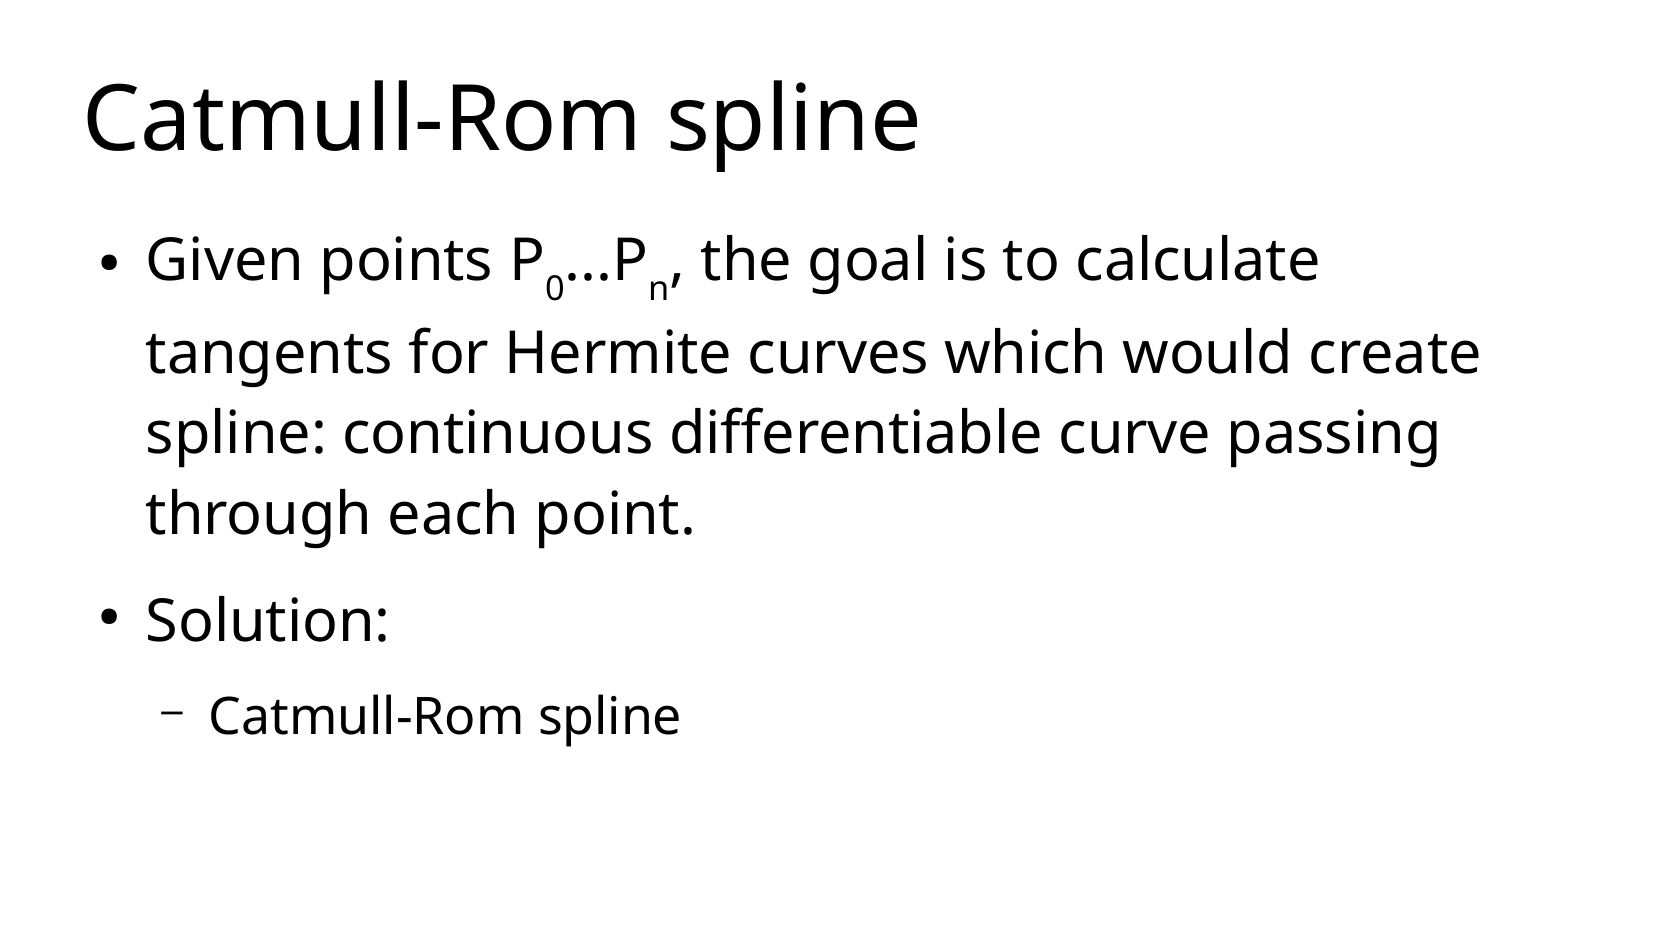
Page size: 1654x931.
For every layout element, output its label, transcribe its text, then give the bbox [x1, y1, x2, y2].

list Given points P0...Pn, the goal is to calculate tangents for Hermite curves which would create spline: continuous differentiable curve passing through each point. Solution: Catmull-Rom spline [82, 217, 1571, 758]
title Catmull-Rom spline [82, 37, 1571, 193]
